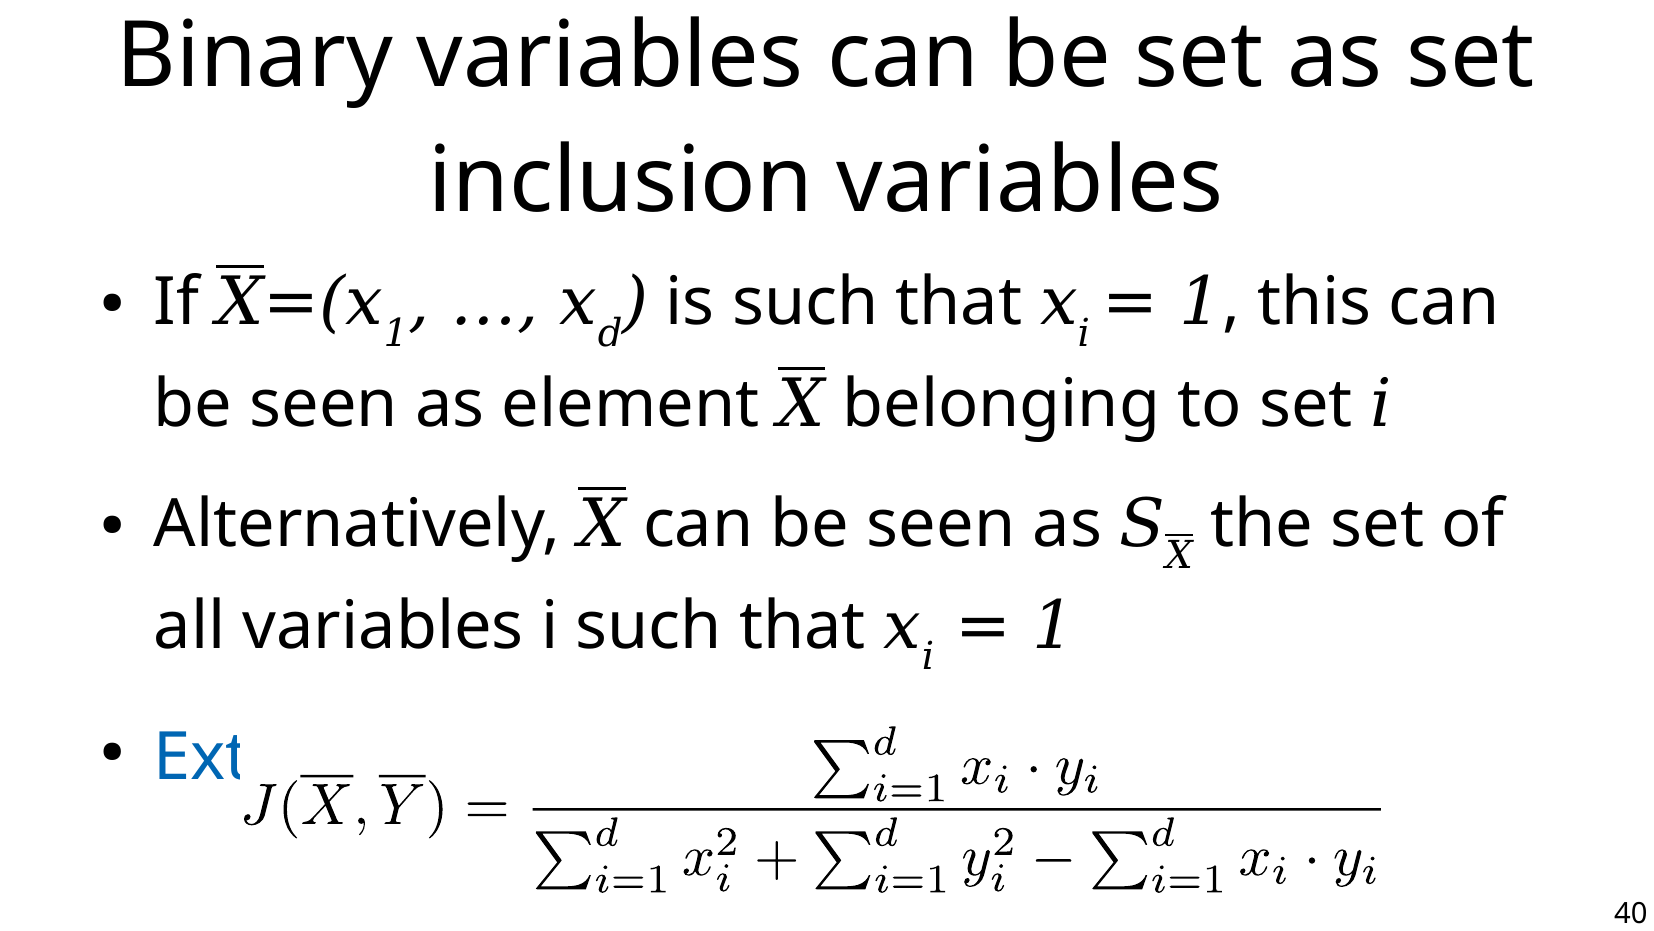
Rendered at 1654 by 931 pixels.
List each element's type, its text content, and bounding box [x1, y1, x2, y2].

list If X=(x1, …, xd) is such that xi = 1, this can be seen as element X belonging to set i Alternatively, X can be seen as SX the set of all variables i such that xi = 1 Extended Jaccard coefficient (Tanimoto) [82, 253, 1571, 886]
text_box [240, 726, 1381, 893]
title Binary variables can be set as set inclusion variables [82, 1, 1571, 226]
